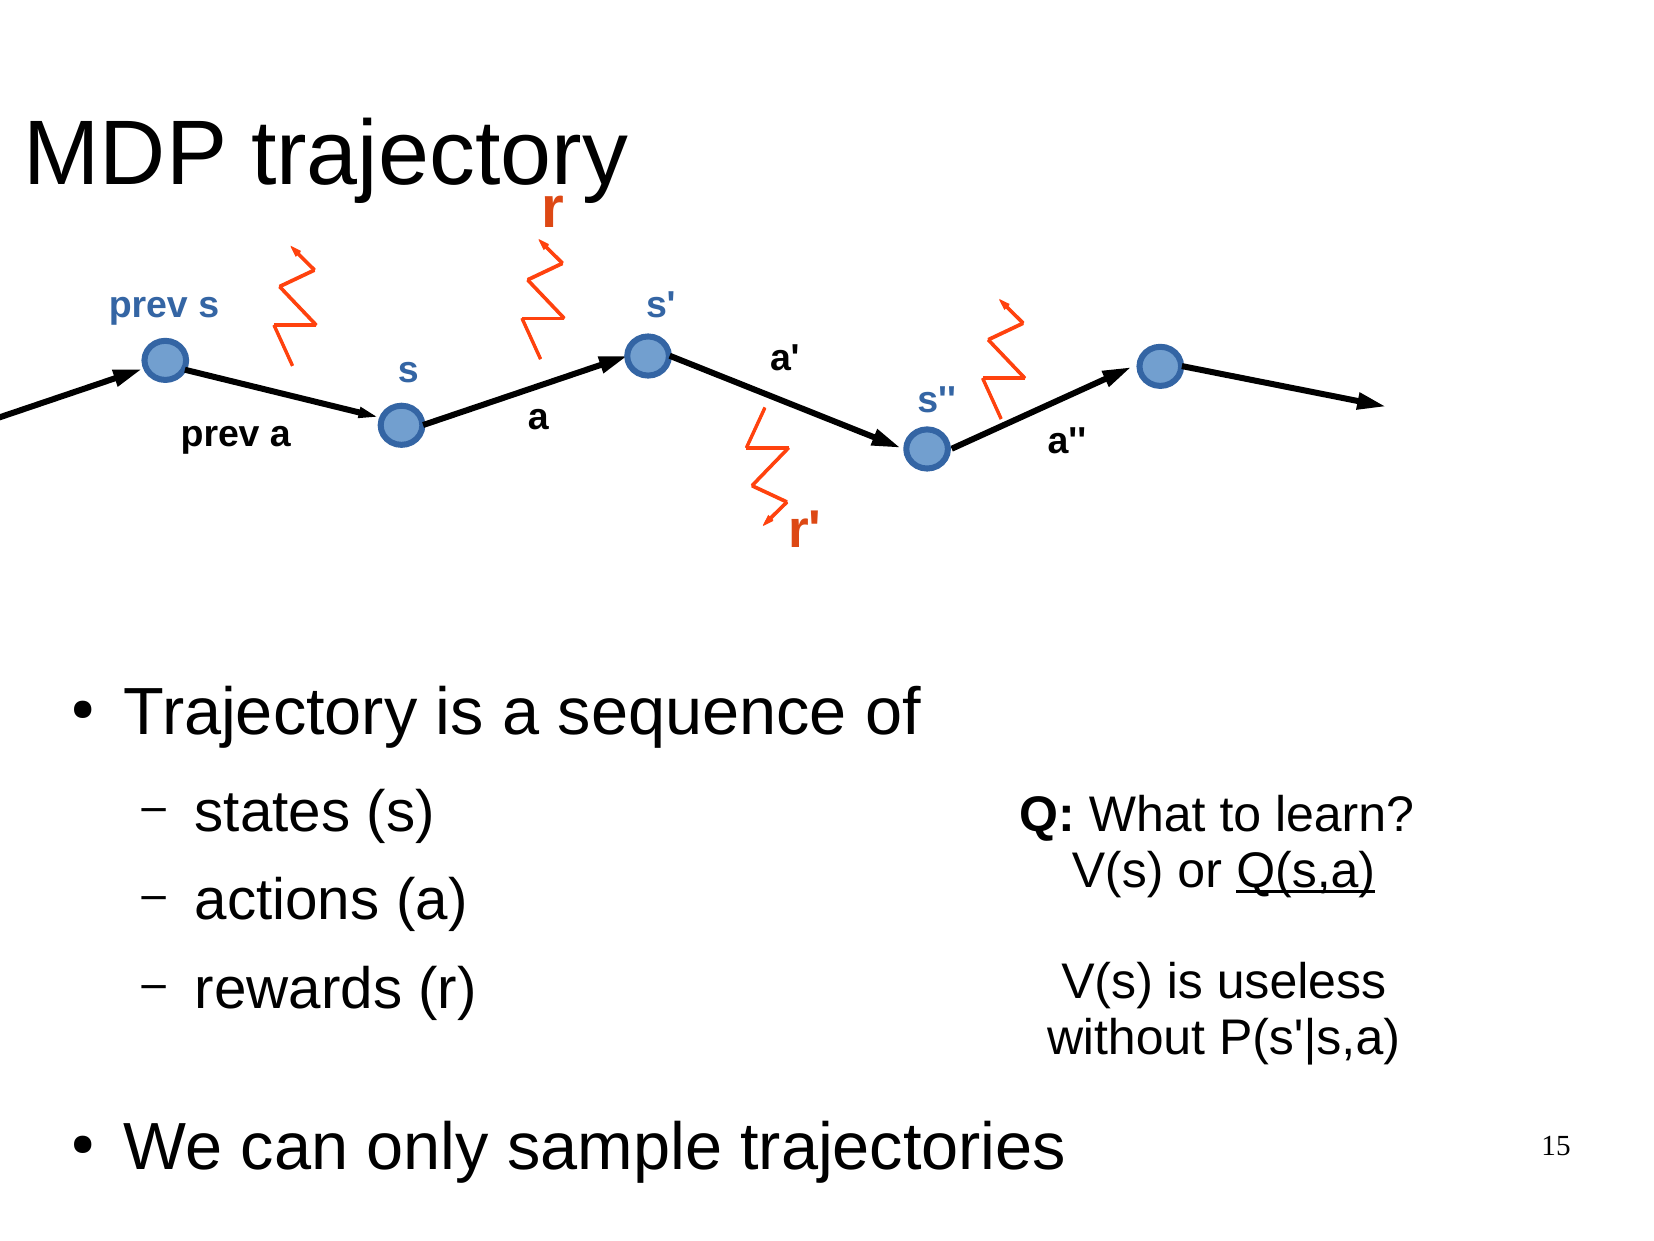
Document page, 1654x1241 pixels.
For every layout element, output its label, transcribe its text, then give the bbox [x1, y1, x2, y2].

text_box s' [628, 273, 694, 336]
text_box [144, 340, 187, 380]
text_box [627, 336, 669, 376]
text_box prev s [90, 273, 237, 336]
text_box s [380, 338, 437, 401]
text_box Q: What to learn? V(s) or Q(s,a) V(s) is useless without P(s'|s,a) [1004, 778, 1444, 1075]
list Trajectory is a sequence of states (s) actions (a) rewards (r) We can only sample trajectories [53, 674, 1542, 1241]
text_box s'' [899, 367, 975, 431]
text_box [1139, 346, 1181, 386]
text_box a' [752, 326, 818, 390]
text_box [380, 405, 423, 445]
text_box [906, 429, 948, 469]
text_box prev a [162, 402, 309, 466]
text_box r' [641, 488, 842, 576]
text_box a [510, 385, 567, 449]
title MDP trajectory [23, 49, 1512, 257]
text_box a'' [1029, 408, 1105, 472]
text_box r [381, 164, 582, 251]
